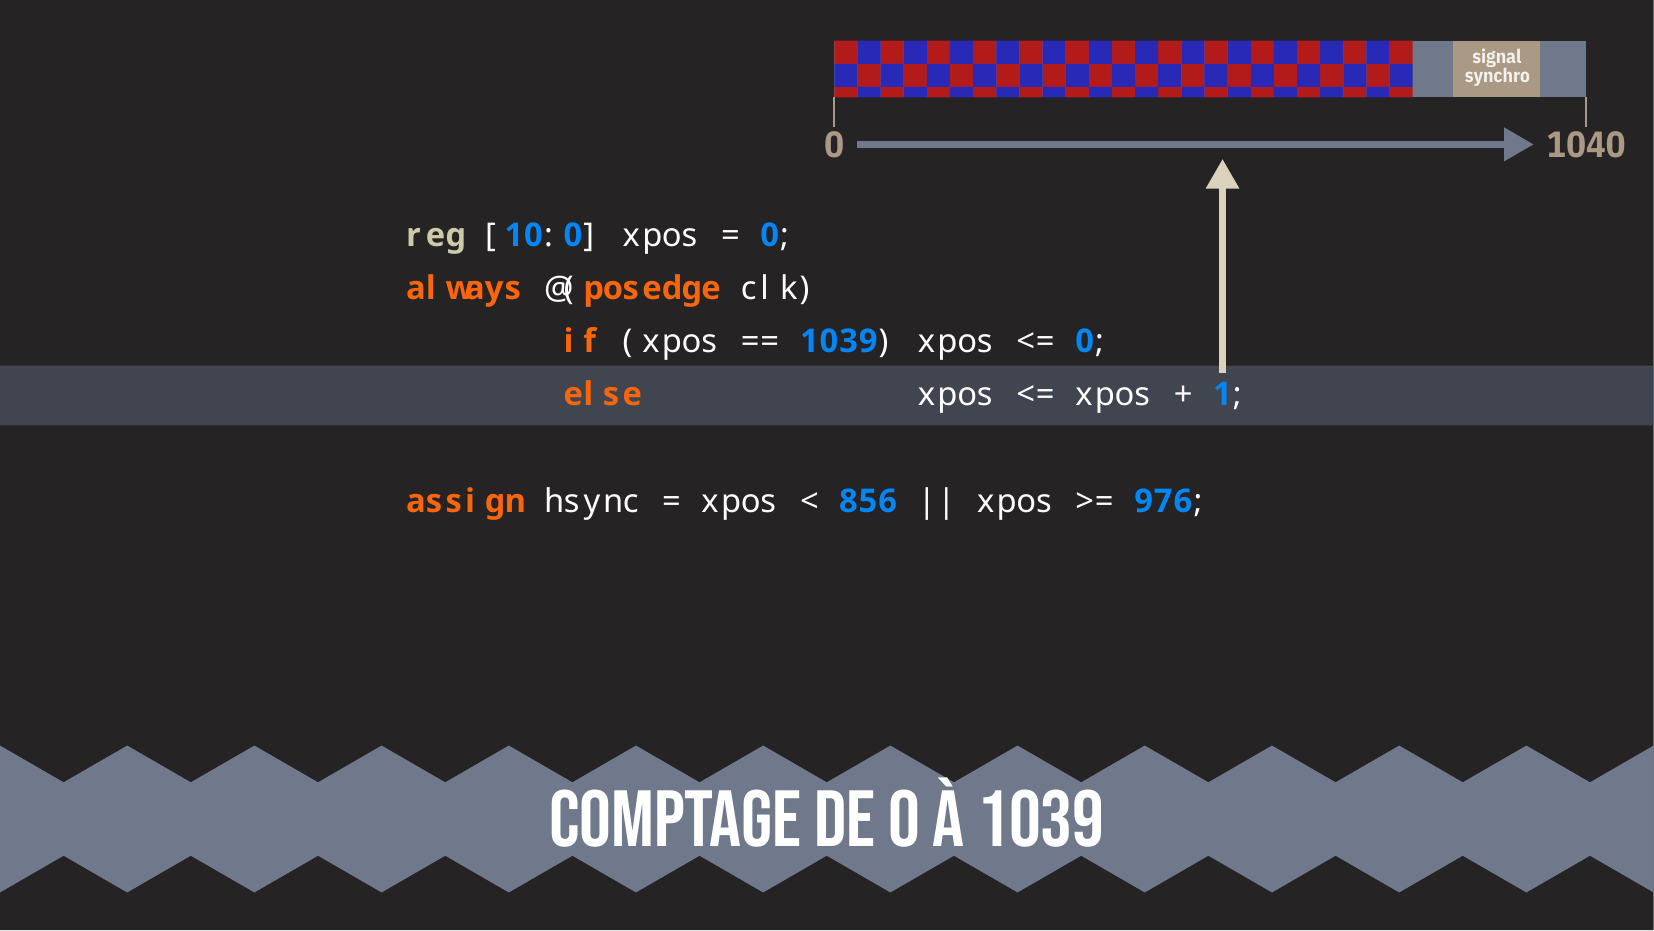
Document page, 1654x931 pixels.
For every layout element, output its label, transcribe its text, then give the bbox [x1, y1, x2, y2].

picture [0, 0, 1654, 741]
title Comptage de 0 à 1039 [54, 768, 1600, 877]
